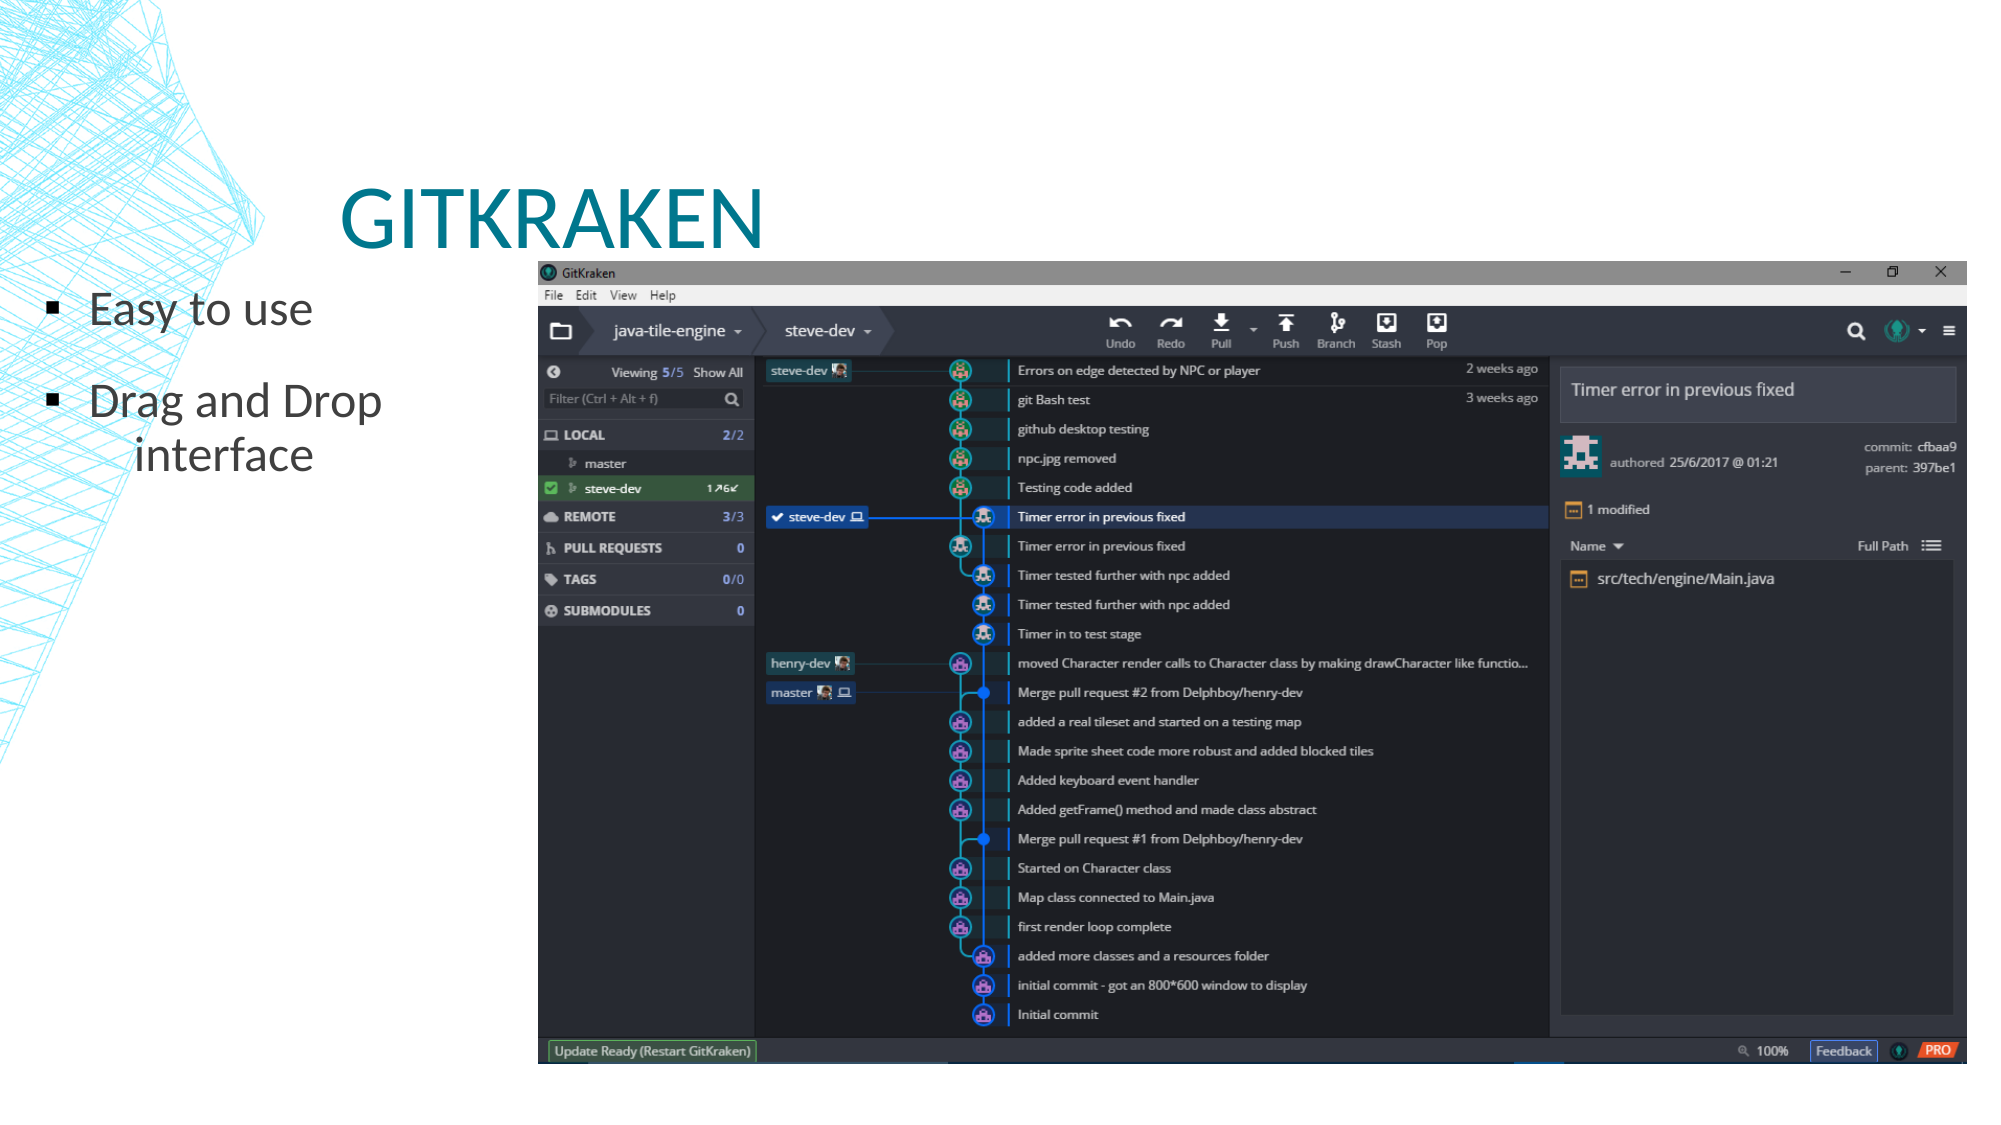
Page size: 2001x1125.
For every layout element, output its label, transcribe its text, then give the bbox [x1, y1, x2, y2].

title GitKraken [324, 162, 1863, 276]
picture [538, 261, 1967, 1064]
list Easy to use Drag and Drop interface [29, 275, 521, 1064]
